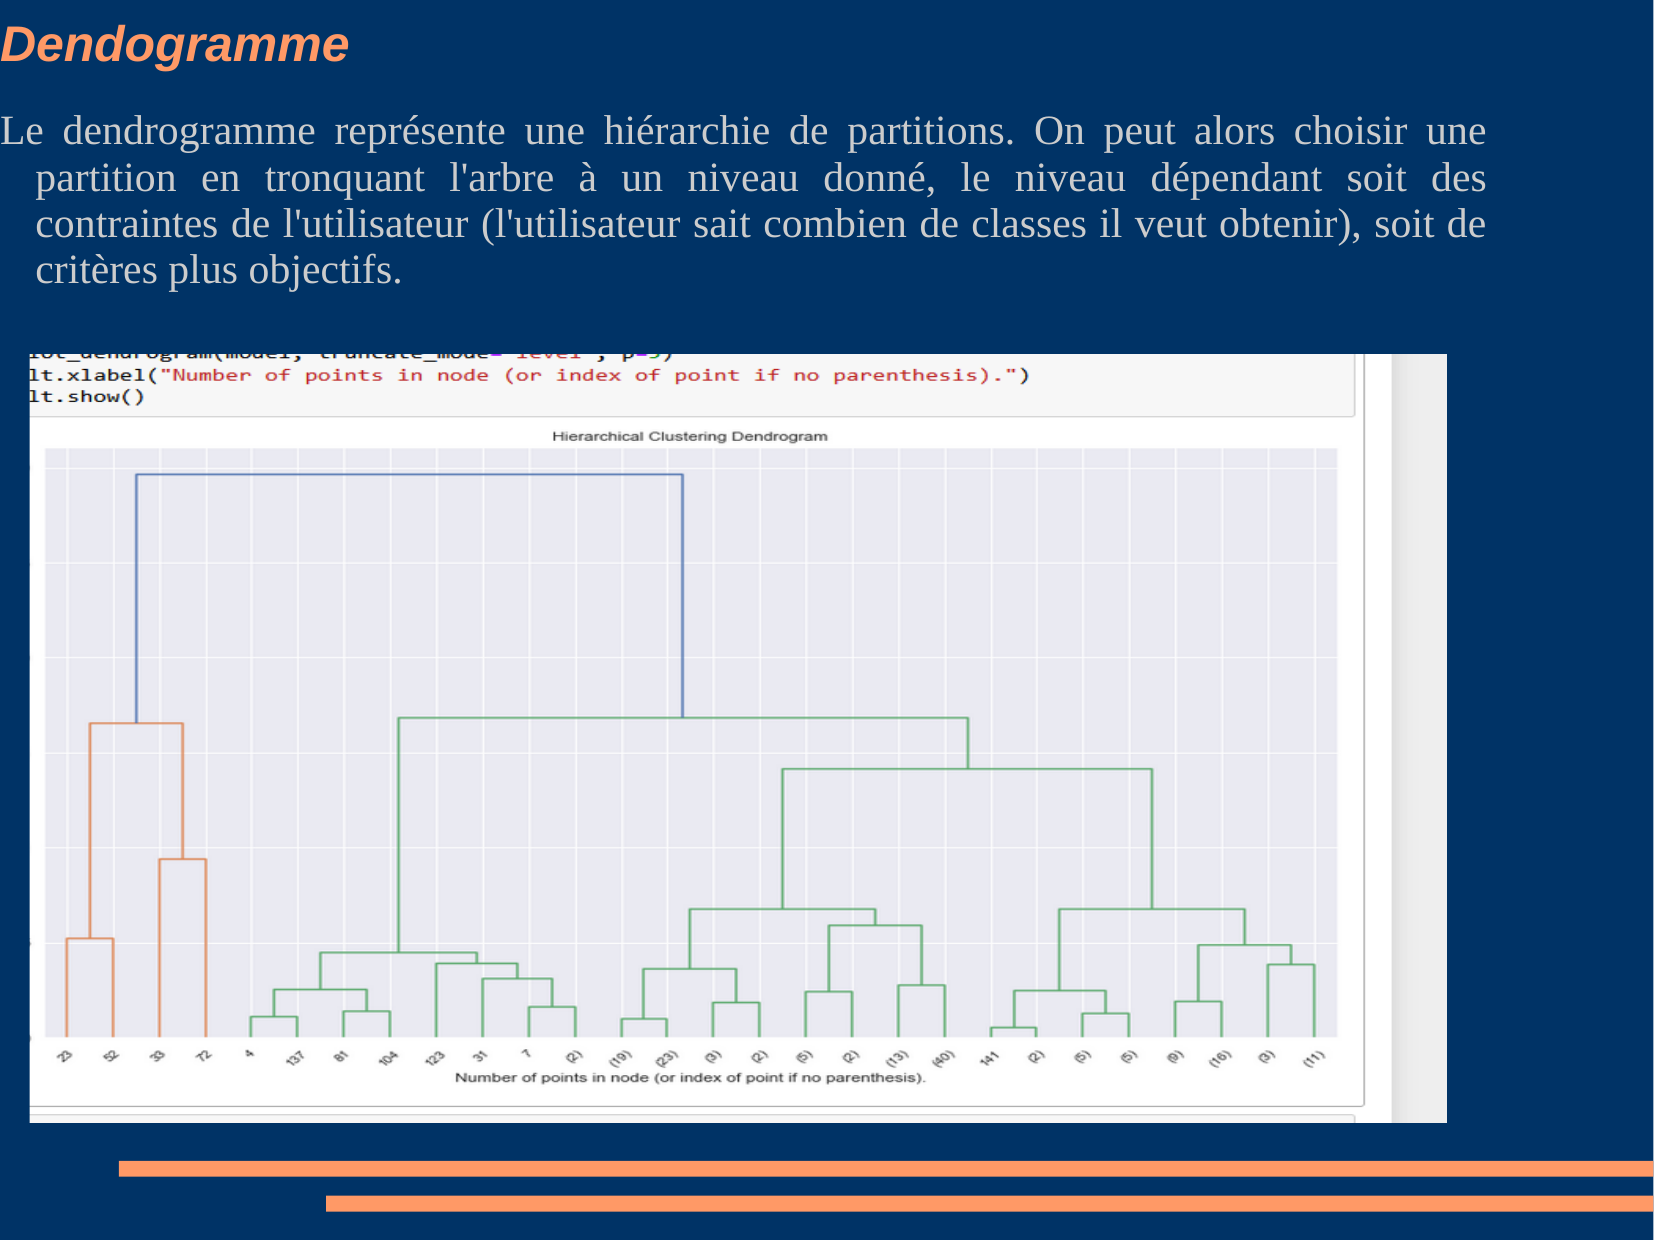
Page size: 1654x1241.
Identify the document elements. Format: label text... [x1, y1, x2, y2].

subtitle Le dendrogramme représente une hiérarchie de partitions. On peut alors choisir une partition en tronquant l'arbre à un niveau donné, le niveau dépendant soit des contraintes de l'utilisateur (l'utilisateur sait combien de classes il veut obtenir), soit de critères plus objectifs. [0, 88, 1489, 312]
picture [29, 354, 1447, 1123]
title Dendogramme [0, 0, 1483, 88]
